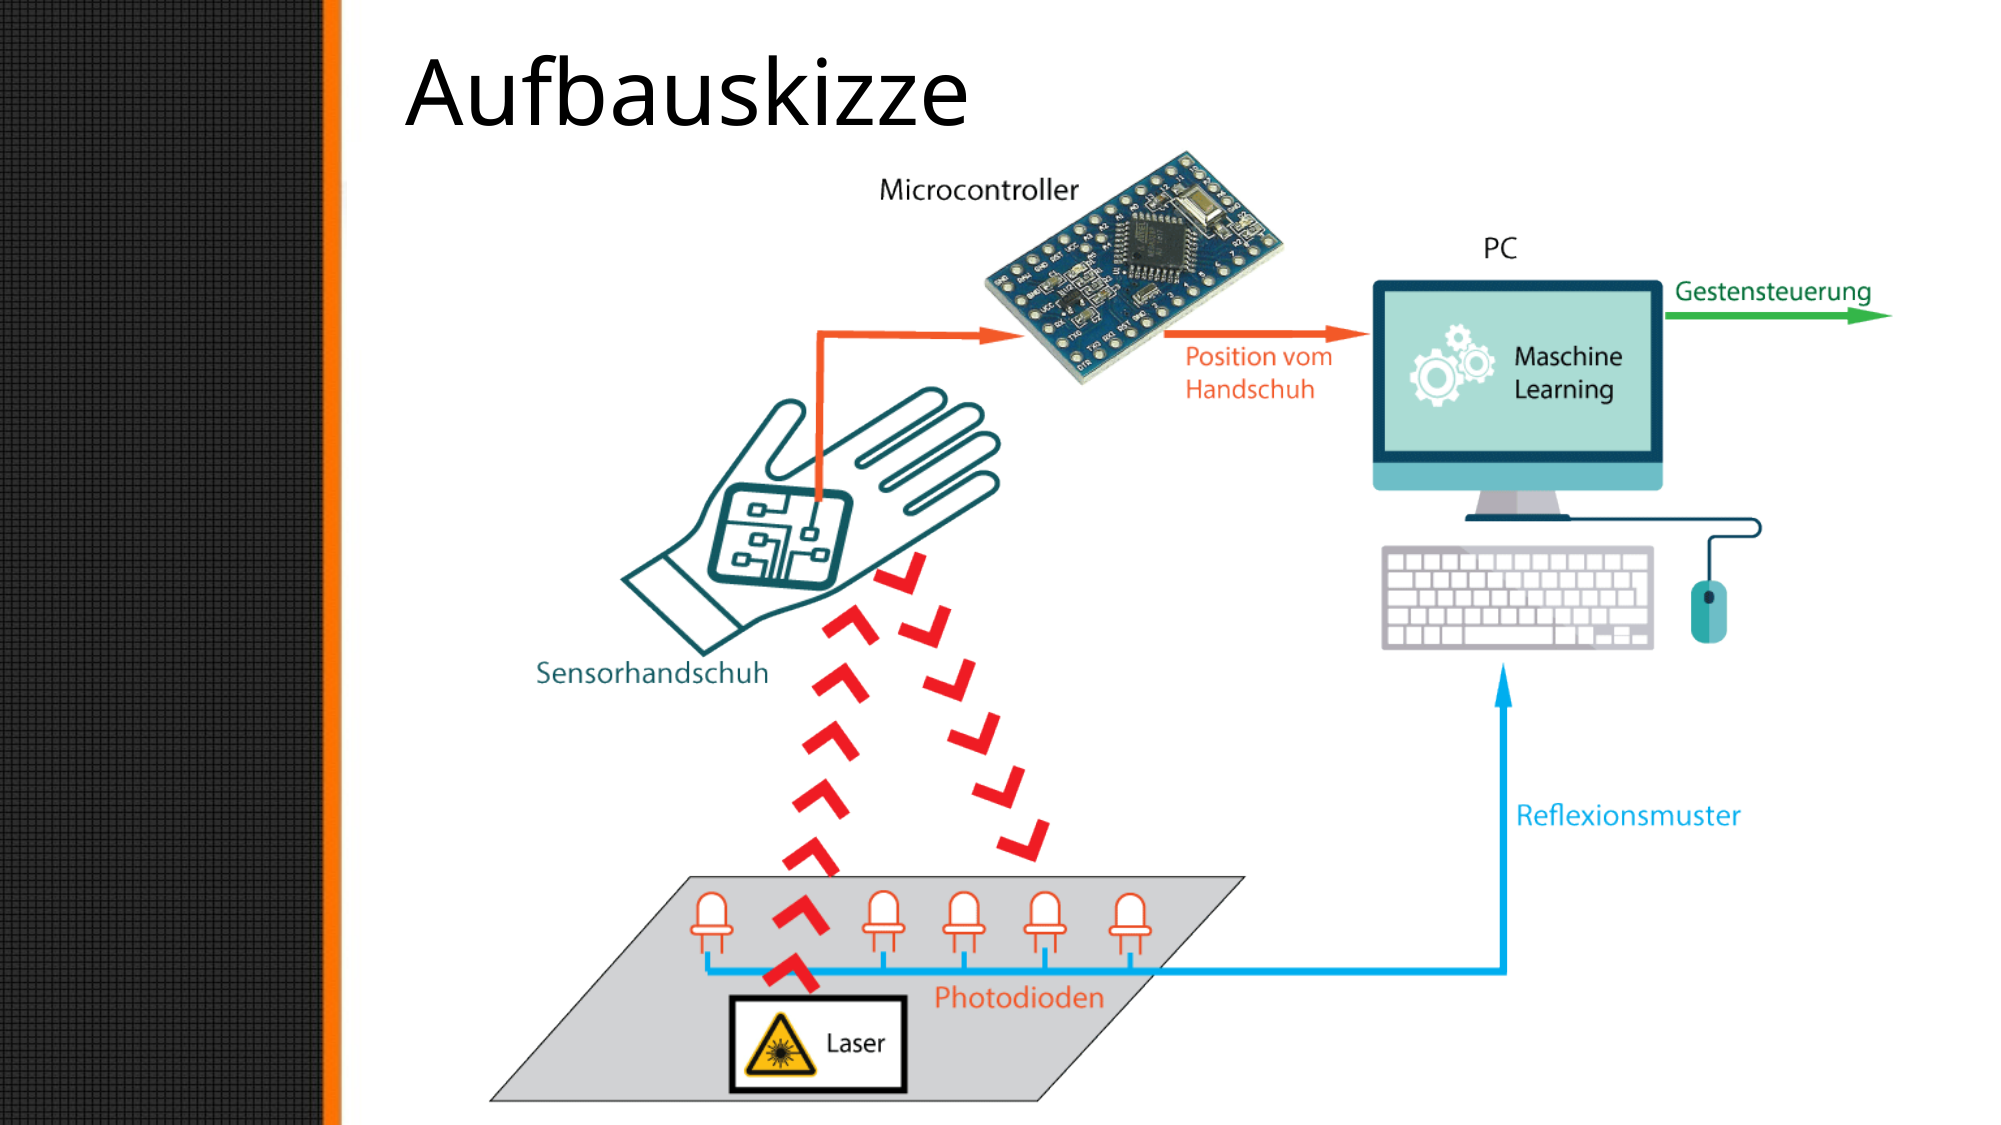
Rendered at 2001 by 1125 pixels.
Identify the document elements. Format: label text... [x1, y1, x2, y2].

title Aufbauskizze [390, 0, 2000, 205]
picture [472, 118, 1949, 1125]
